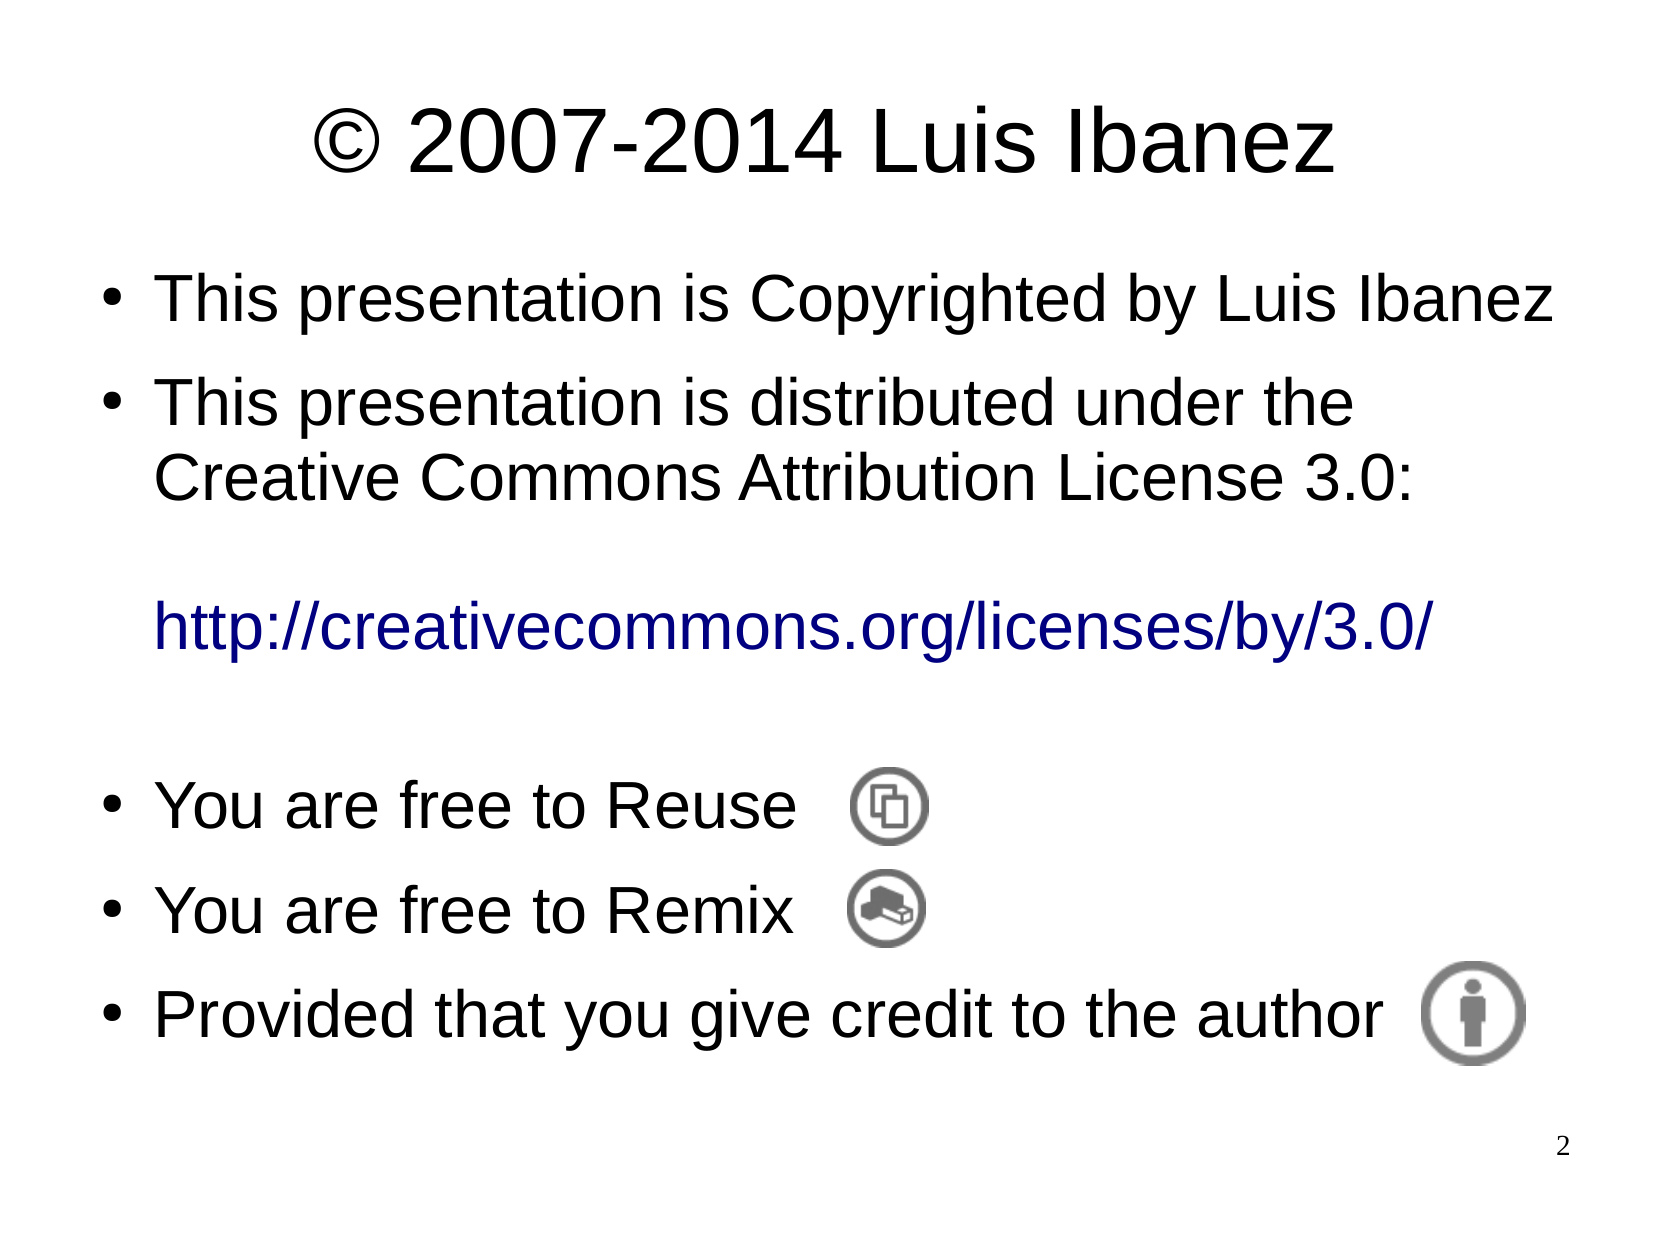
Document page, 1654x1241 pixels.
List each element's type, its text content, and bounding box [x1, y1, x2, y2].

picture [850, 767, 929, 846]
picture [1421, 961, 1526, 1066]
title © 2007-2014 Luis Ibanez [82, 37, 1571, 245]
picture [847, 869, 926, 948]
list This presentation is Copyrighted by Luis Ibanez This presentation is distributed under the Creative Commons Attribution License 3.0: http://creativecommons.org/licenses/by/3.0/ You are free to Reuse You are free to Remix Provided that you give credit to the author [82, 260, 1571, 1052]
